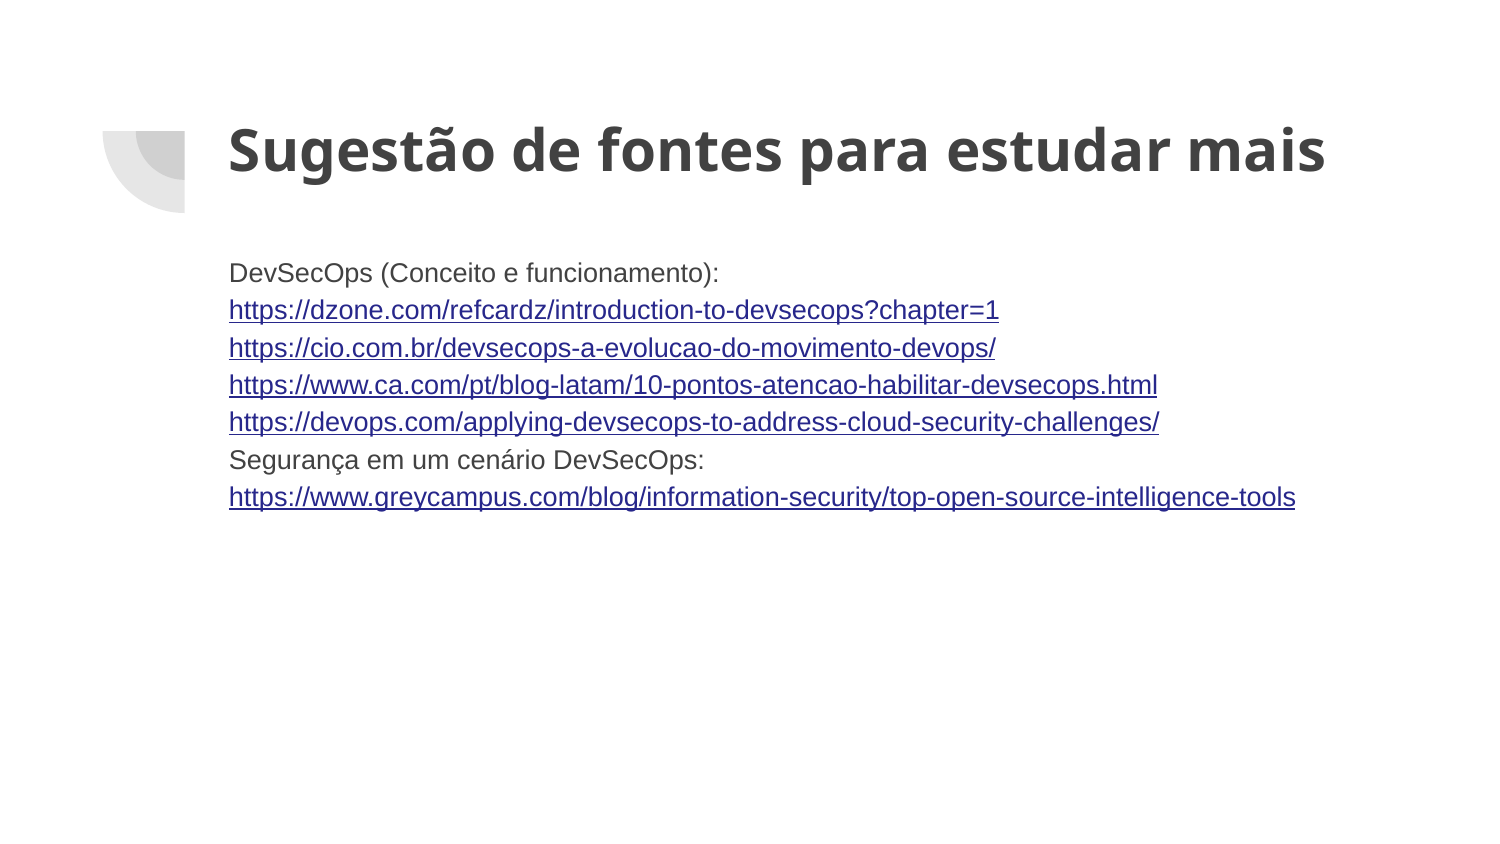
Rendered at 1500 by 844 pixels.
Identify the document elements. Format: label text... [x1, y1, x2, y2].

list DevSecOps (Conceito e funcionamento): https://dzone.com/refcardz/introduction-to-devsecops?chapter=1 https://cio.com.br/devsecops-a-evolucao-do-movimento-devops/ https://www.ca.com/pt/blog-latam/10-pontos-atencao-habilitar-devsecops.html https://devops.com/applying-devsecops-to-address-cloud-security-challenges/ Segurança em um cenário DevSecOps: https://www.greycampus.com/blog/information-security/top-open-source-intelligence-tools [213, 235, 1368, 744]
title Sugestão de fontes para estudar mais [213, 98, 1368, 235]
